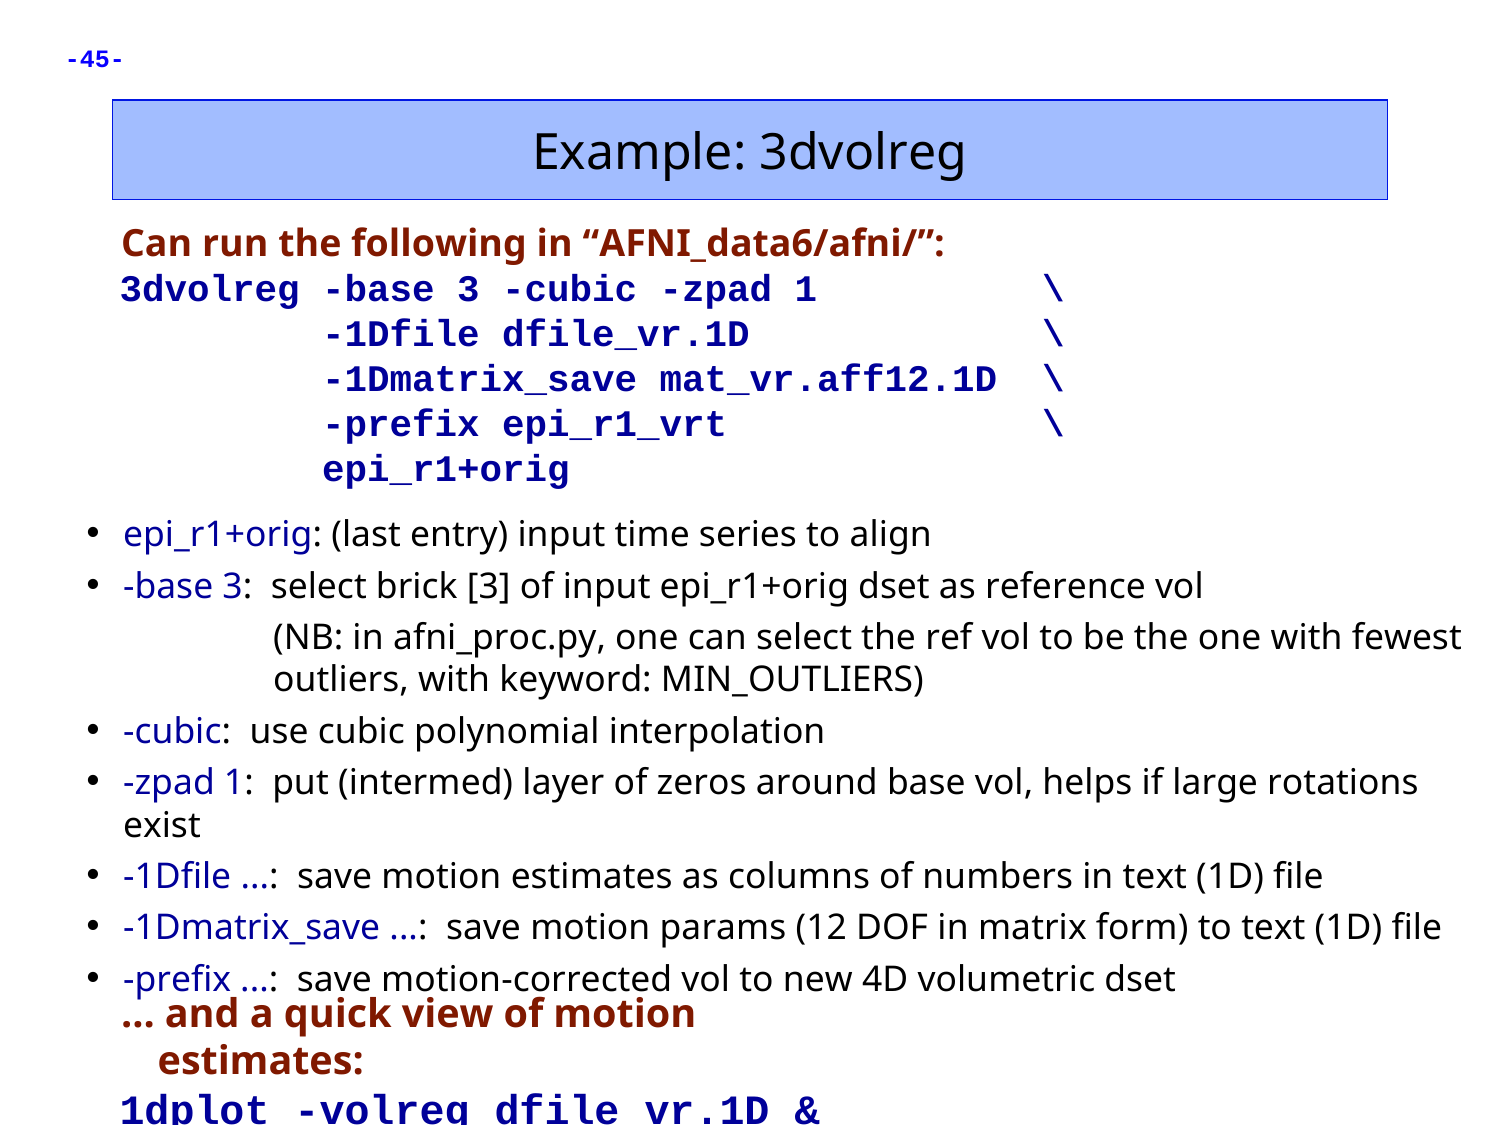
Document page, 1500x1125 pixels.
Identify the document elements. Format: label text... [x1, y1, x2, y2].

text_box ... and a quick view of motion estimates: 1dplot -volreg dfile_vr.1D & [104, 980, 918, 1100]
text_box Can run the following in “AFNI_data6/afni/”: 3dvolreg -base 3 -cubic -zpad 1 \ -1Dfile dfile_vr.1D \ -1Dmatrix_save mat_vr.aff12.1D \ -prefix epi_r1_vrt \ epi_r1+orig [104, 211, 1216, 497]
text_box epi_r1+orig: (last entry) input time series to align -base 3: select brick [3] of input epi_r1+orig dset as reference vol (NB: in afni_proc.py, one can select the ref vol to be the one with fewest outliers, with keyword: MIN_OUTLIERS) -cubic: use cubic polynomial interpolation -zpad 1: put (intermed) layer of zeros around base vol, helps if large rotations exist -1Dfile ...: save motion estimates as columns of numbers in text (1D) file -1Dmatrix_save ...: save motion params (12 DOF in matrix form) to text (1D) file -prefix ...: save motion-corrected vol to new 4D volumetric dset [70, 503, 1500, 1042]
text_box Example: 3dvolreg [112, 99, 1388, 200]
